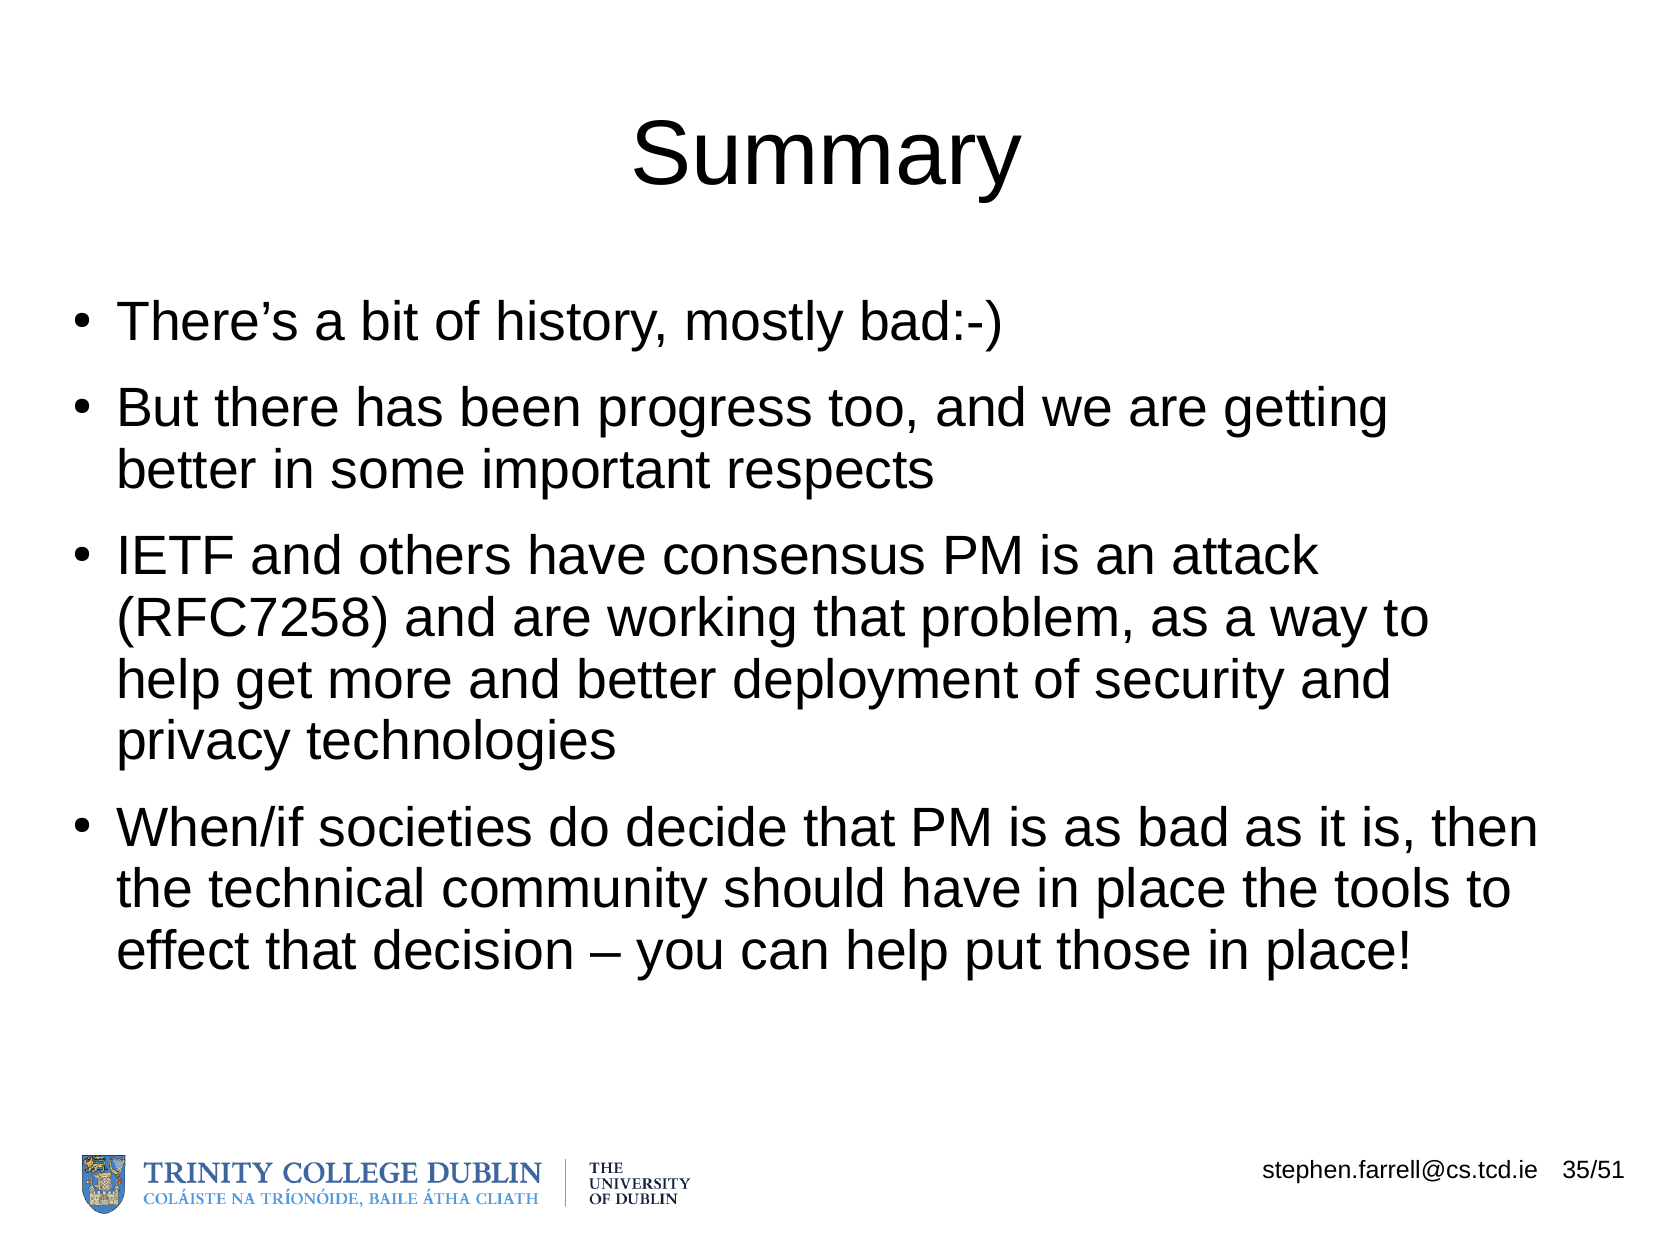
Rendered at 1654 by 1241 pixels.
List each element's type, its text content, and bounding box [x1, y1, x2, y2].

title Summary [82, 49, 1571, 257]
list There’s a bit of history, mostly bad:-) But there has been progress too, and we are getting better in some important respects IETF and others have consensus PM is an attack (RFC7258) and are working that problem, as a way to help get more and better deployment of security and privacy technologies When/if societies do decide that PM is as bad as it is, then the technical community should have in place the tools to effect that decision – you can help put those in place! [57, 290, 1546, 1010]
picture [82, 1155, 694, 1214]
